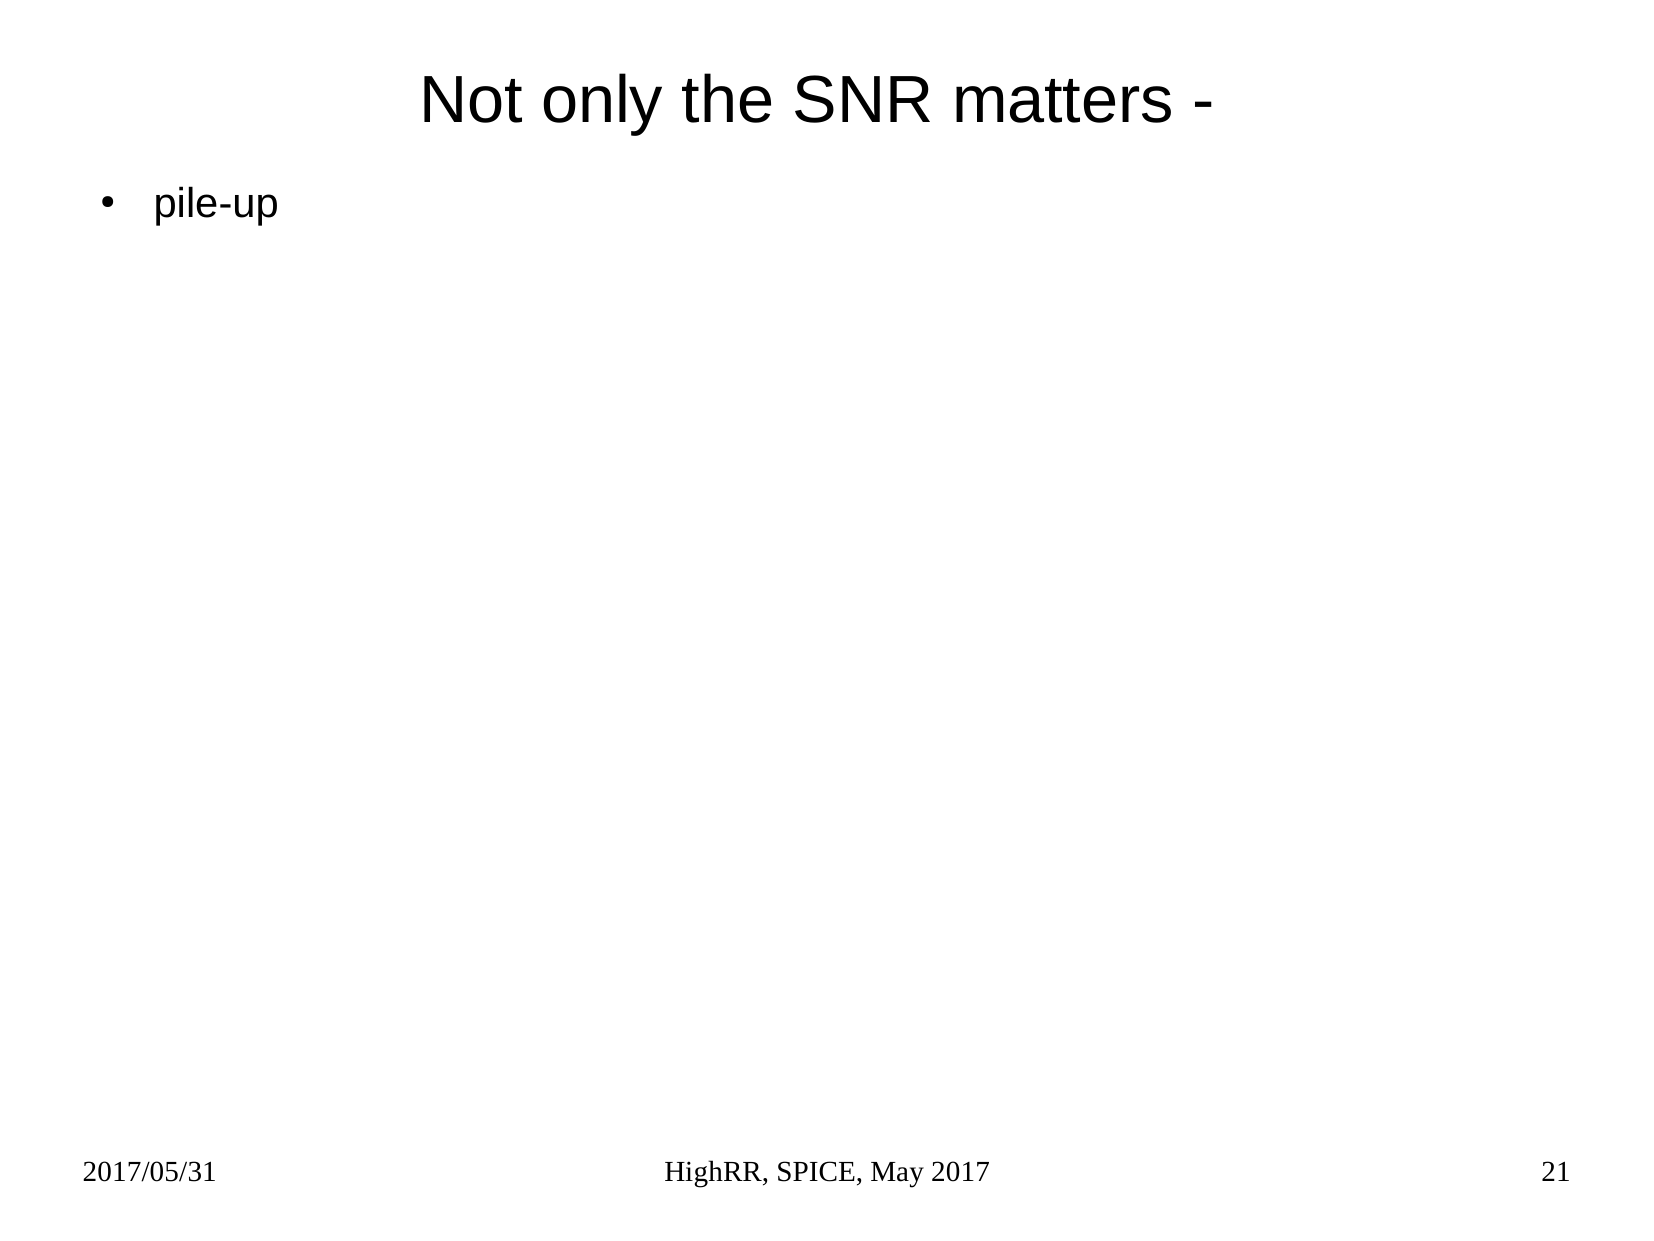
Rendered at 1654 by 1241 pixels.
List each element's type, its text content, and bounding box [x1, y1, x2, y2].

title Not only the SNR matters - [82, 49, 1571, 151]
list pile-up [82, 180, 1571, 1141]
